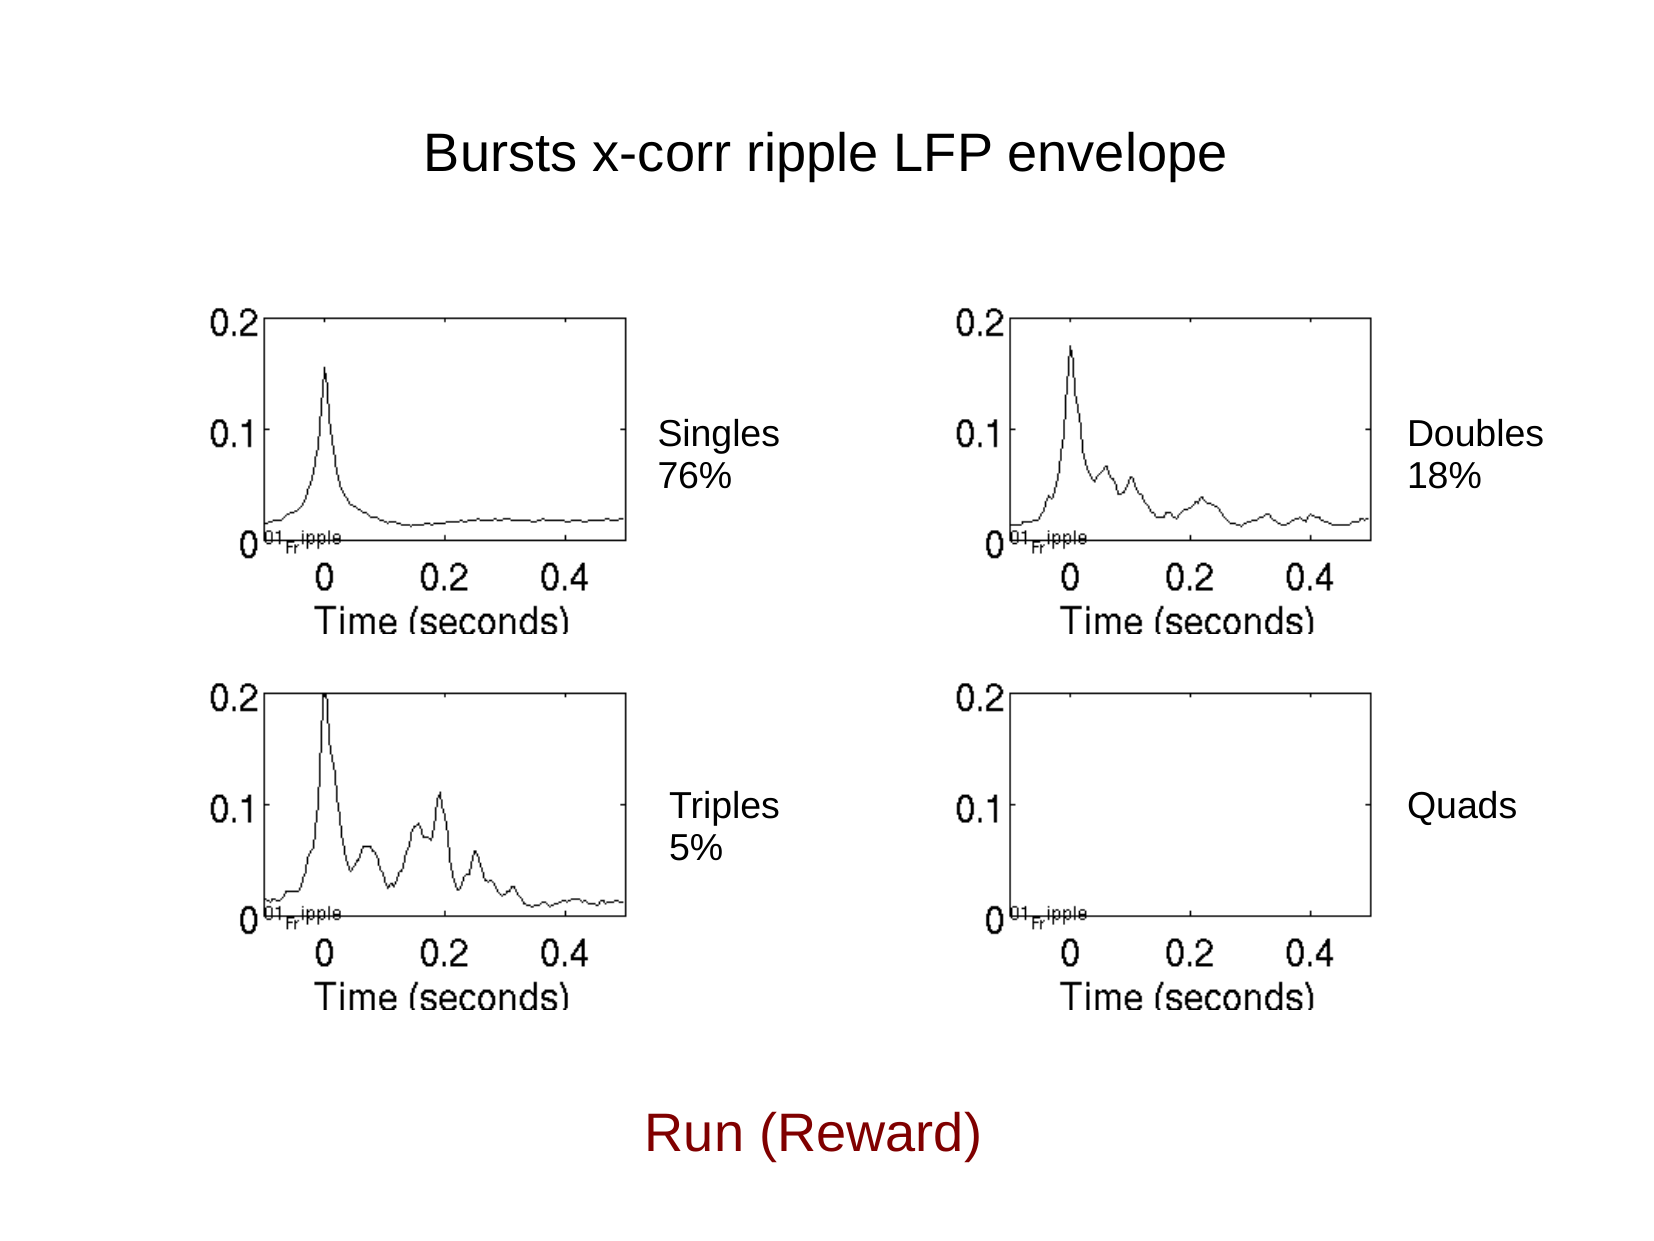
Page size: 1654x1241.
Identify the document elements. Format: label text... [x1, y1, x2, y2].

picture [205, 290, 670, 634]
title Bursts x-corr ripple LFP envelope [82, 49, 1571, 257]
picture [205, 665, 670, 1010]
text_box Run (Reward) [629, 1094, 998, 1171]
picture [951, 290, 1415, 634]
text_box Singles 76% [642, 405, 795, 504]
text_box Quads [1392, 777, 1533, 835]
text_box Triples 5% [654, 777, 795, 877]
text_box Doubles 18% [1392, 405, 1560, 504]
picture [951, 665, 1415, 1010]
